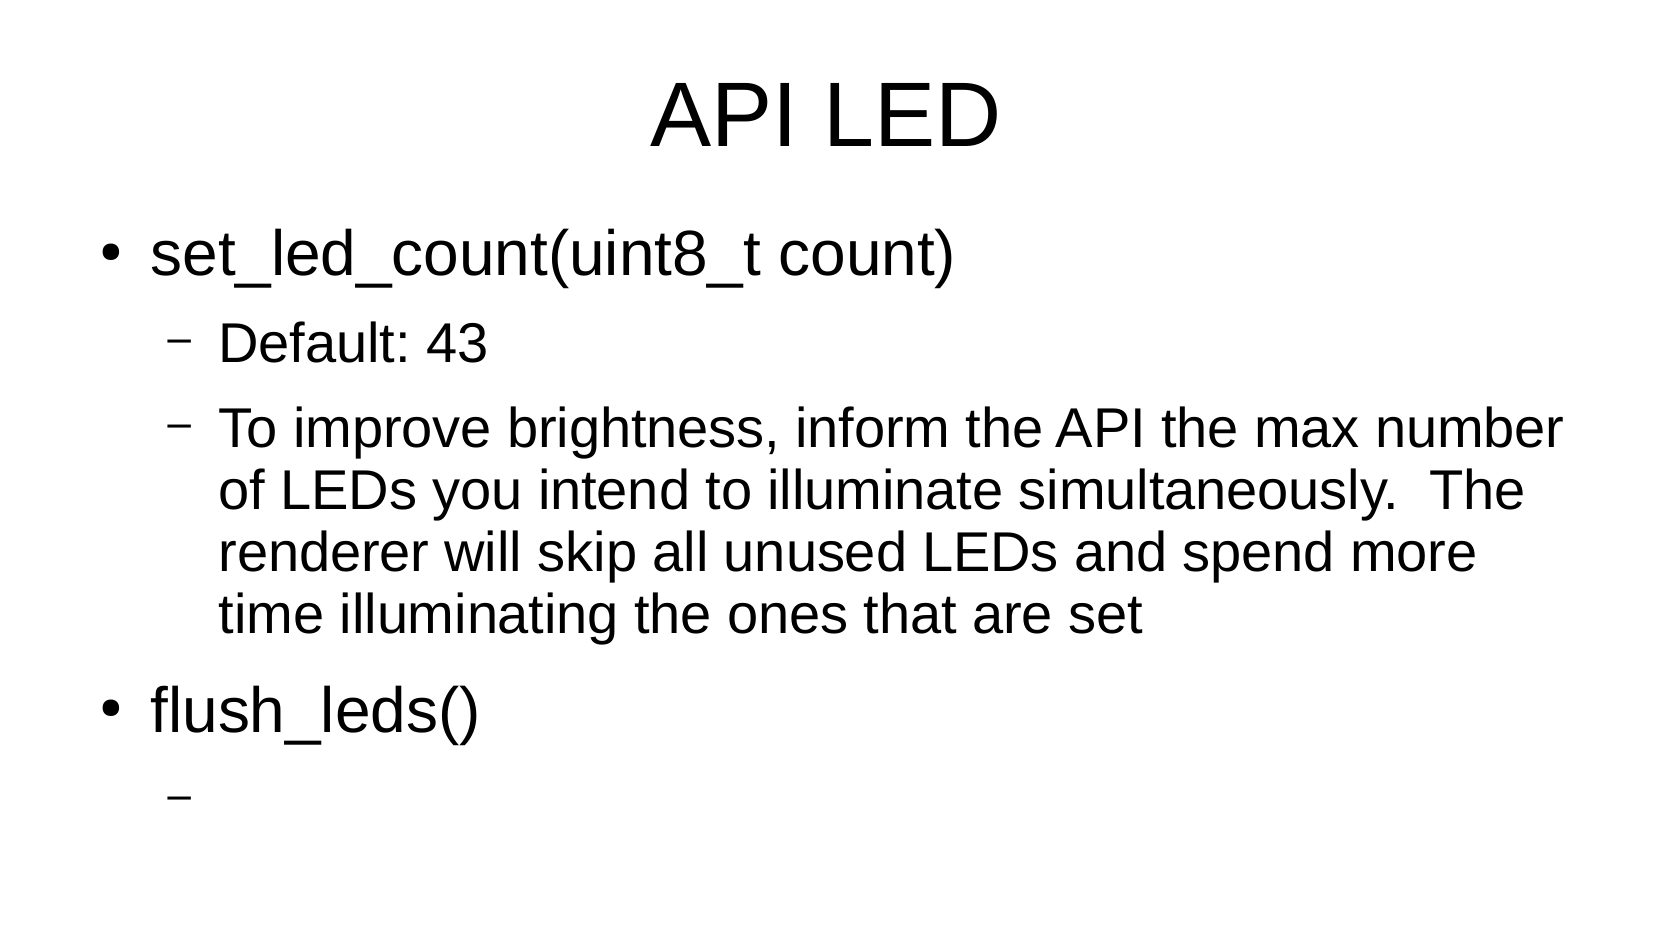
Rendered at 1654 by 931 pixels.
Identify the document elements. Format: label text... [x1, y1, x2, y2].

list set_led_count(uint8_t count) Default: 43 To improve brightness, inform the API the max number of LEDs you intend to illuminate simultaneously. The renderer will skip all unused LEDs and spend more time illuminating the ones that are set flush_leds() [82, 217, 1571, 758]
title API LED [82, 37, 1571, 193]
